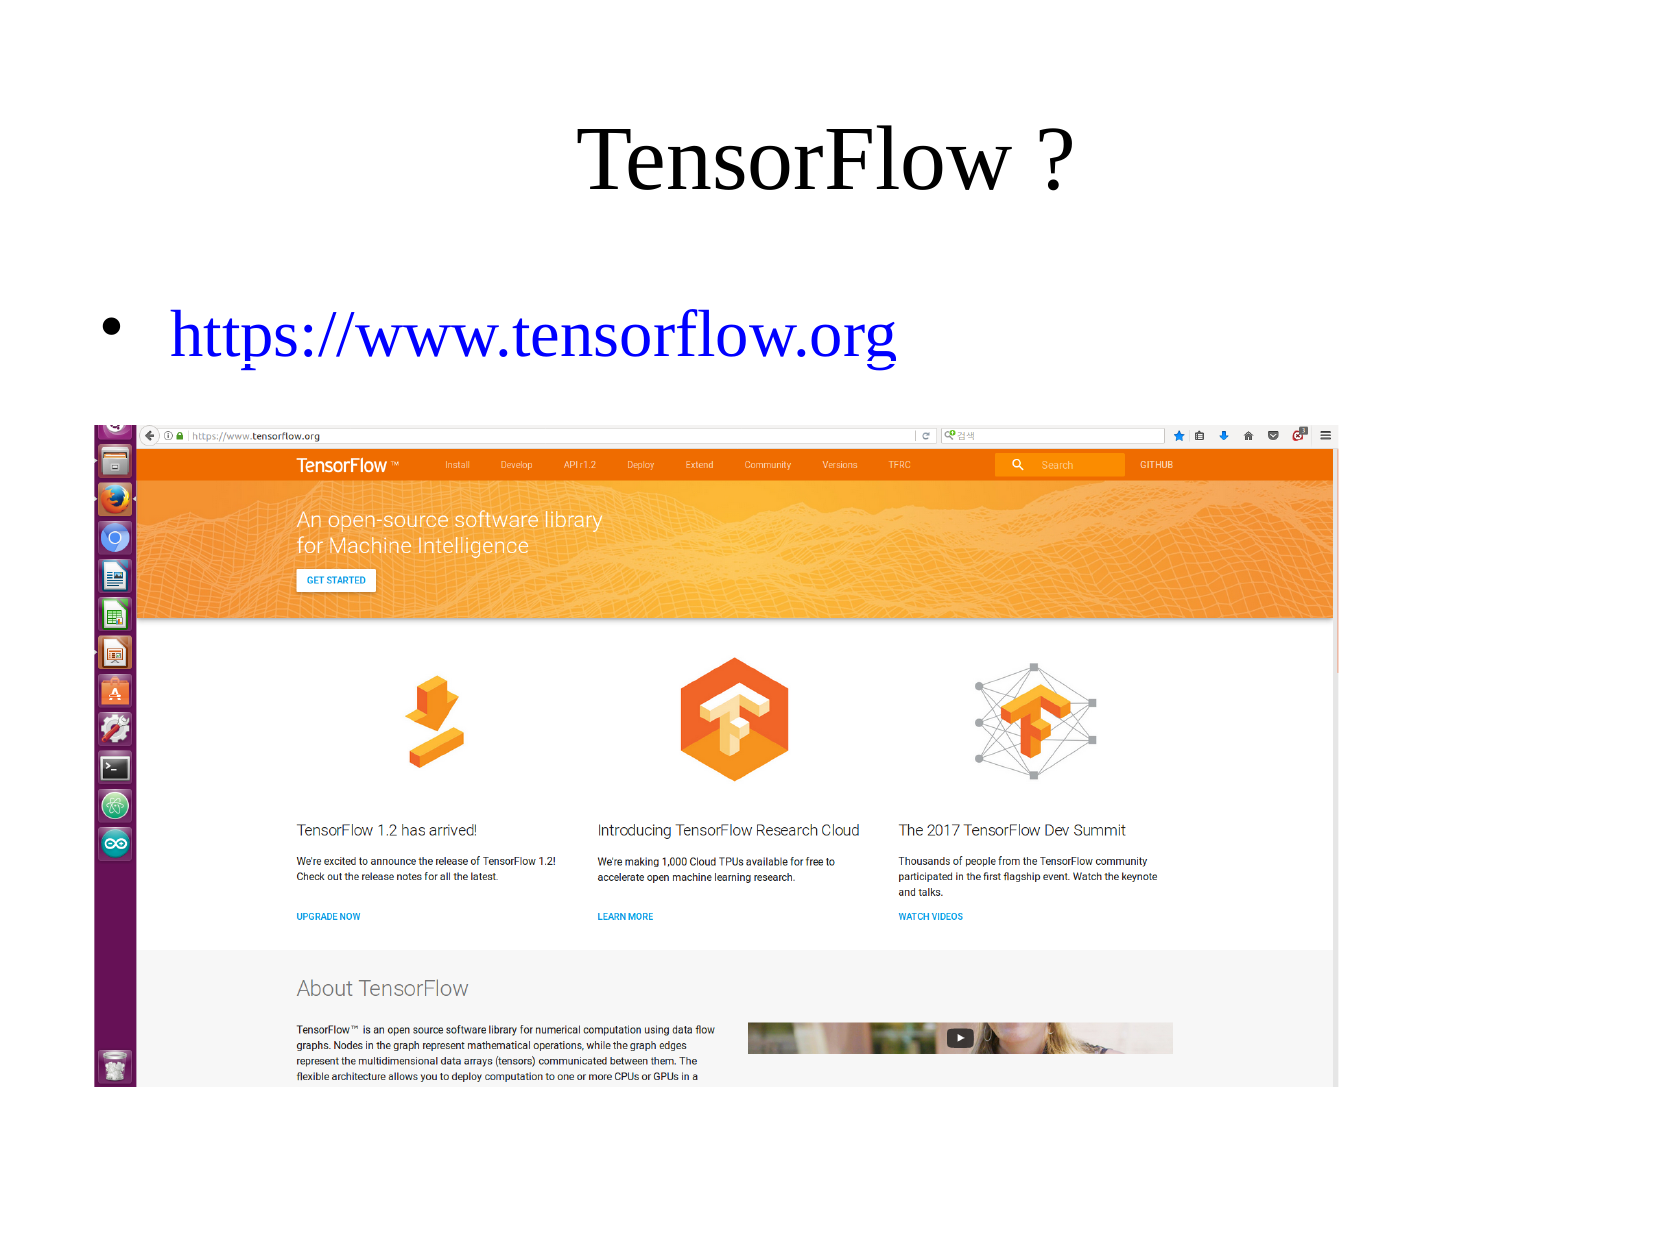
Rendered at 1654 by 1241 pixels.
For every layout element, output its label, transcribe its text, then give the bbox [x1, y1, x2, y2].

text_box https://www.tensorflow.org [82, 290, 1571, 1010]
picture [94, 425, 1339, 1087]
text_box TensorFlow ? [82, 49, 1571, 257]
